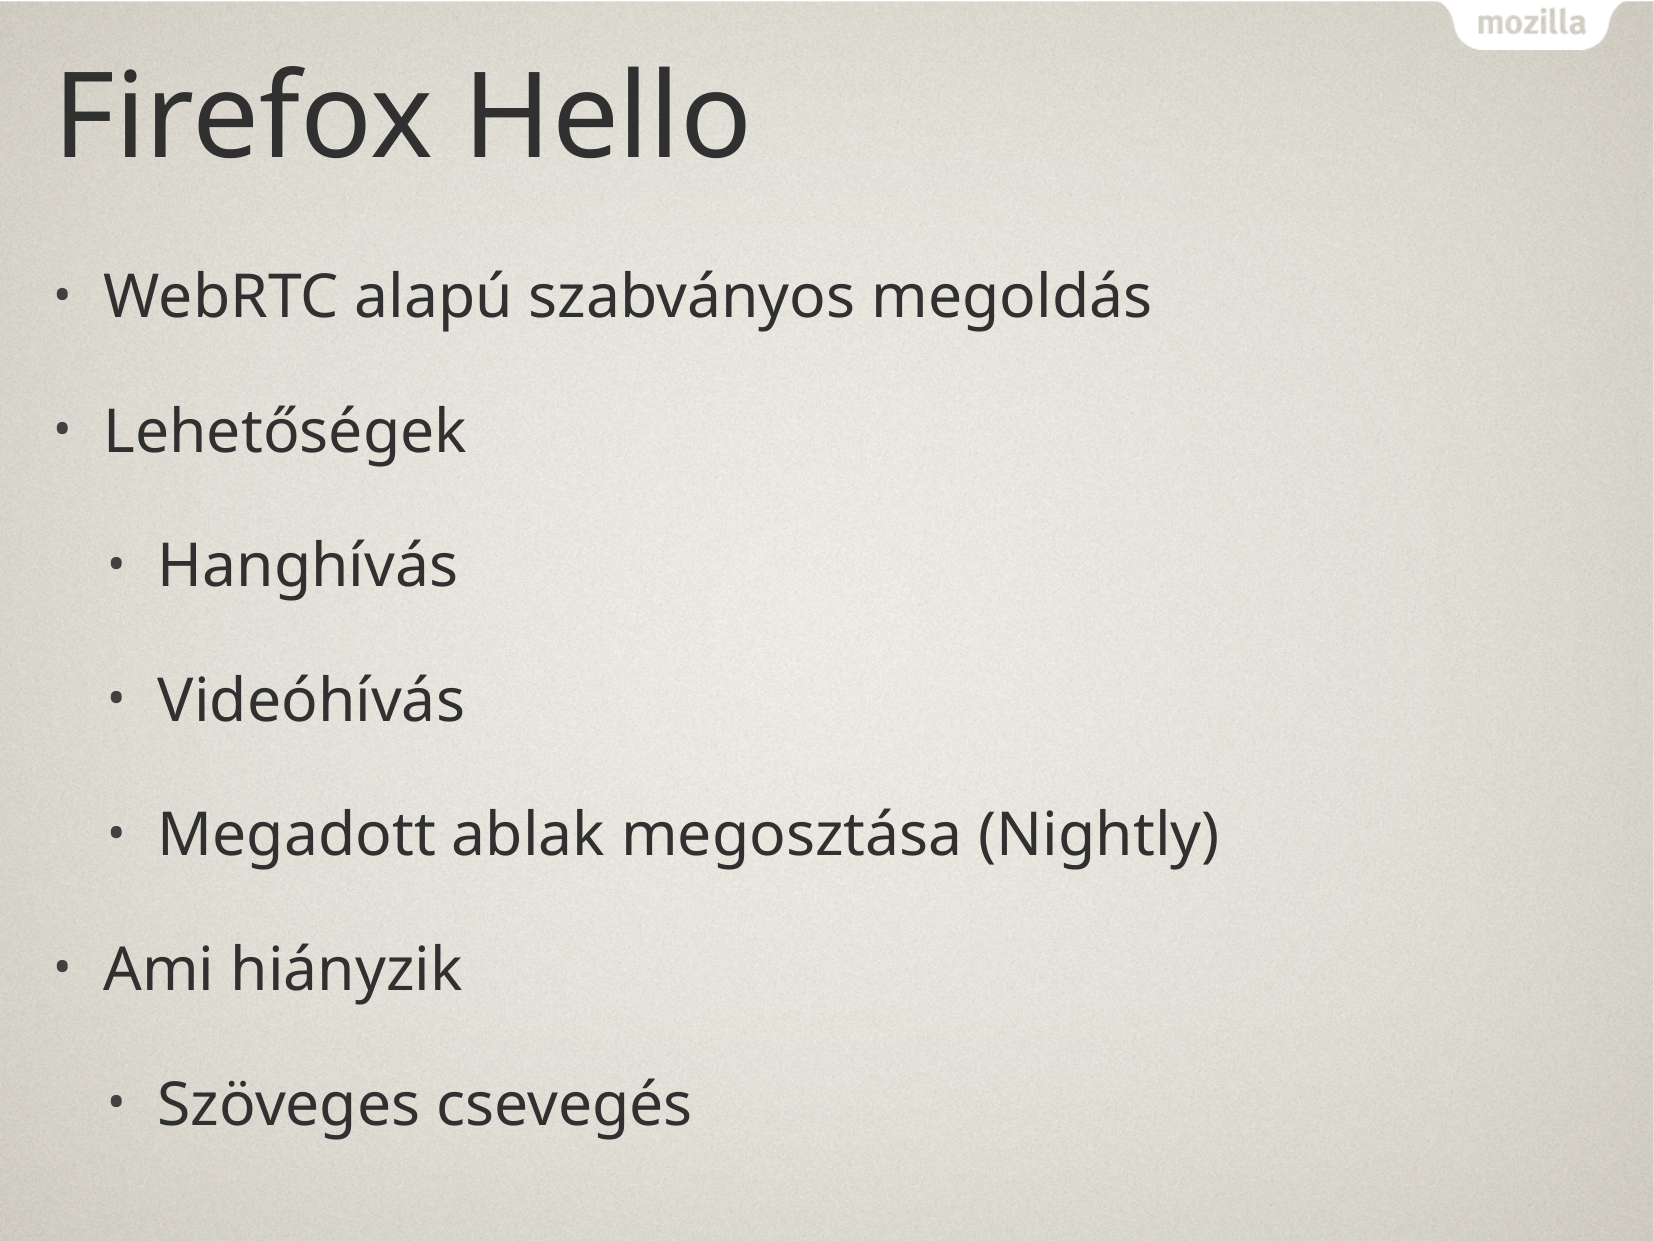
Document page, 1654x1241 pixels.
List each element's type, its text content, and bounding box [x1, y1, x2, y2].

list WebRTC alapú szabványos megoldás Lehetőségek Hanghívás Videóhívás Megadott ablak megosztása (Nightly) Ami hiányzik Szöveges csevegés [45, 200, 1619, 1193]
picture [0, 0, 1654, 1241]
title Firefox Hello [45, 0, 1609, 200]
